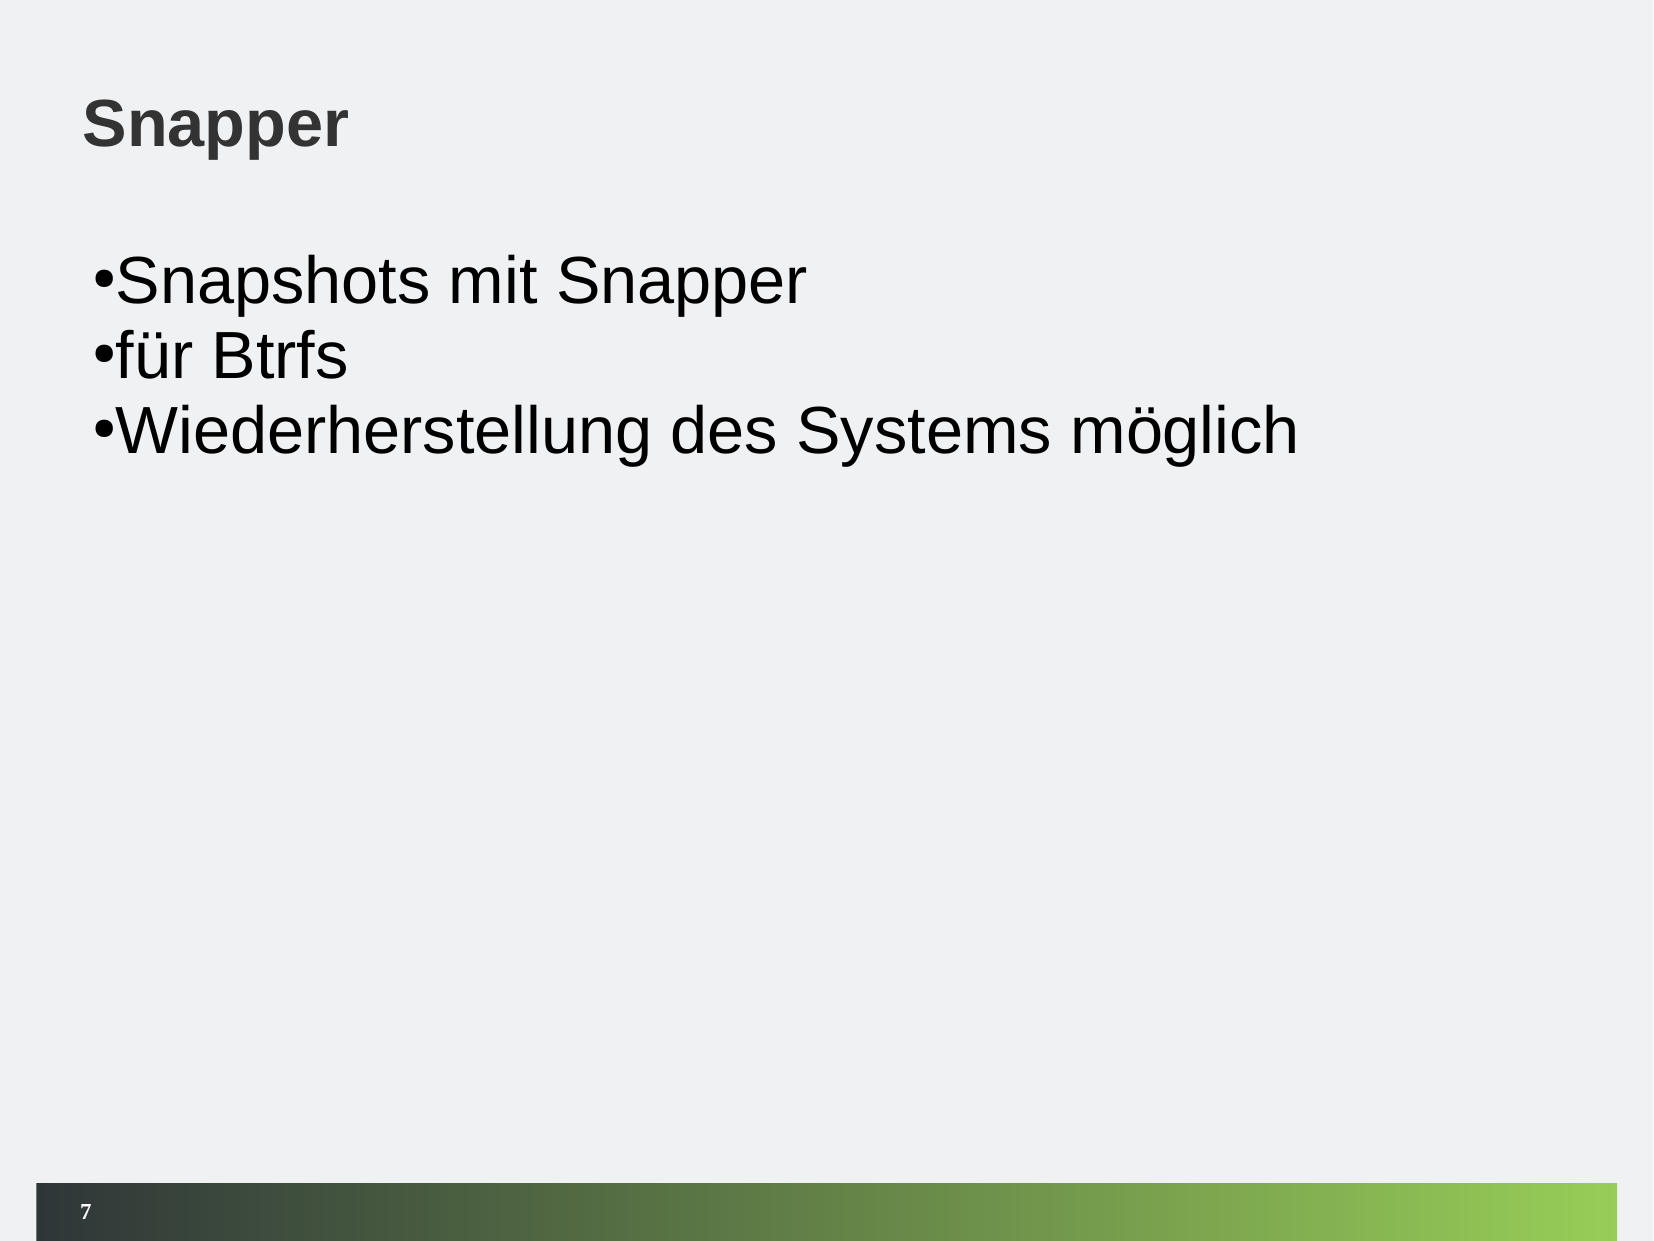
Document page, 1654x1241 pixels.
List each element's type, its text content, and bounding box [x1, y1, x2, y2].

title Snapper [82, 49, 92, 198]
picture [0, 0, 1654, 1241]
subtitle Snapshots mit Snapper für Btrfs Wiederherstellung des Systems möglich [92, 0, 1581, 803]
